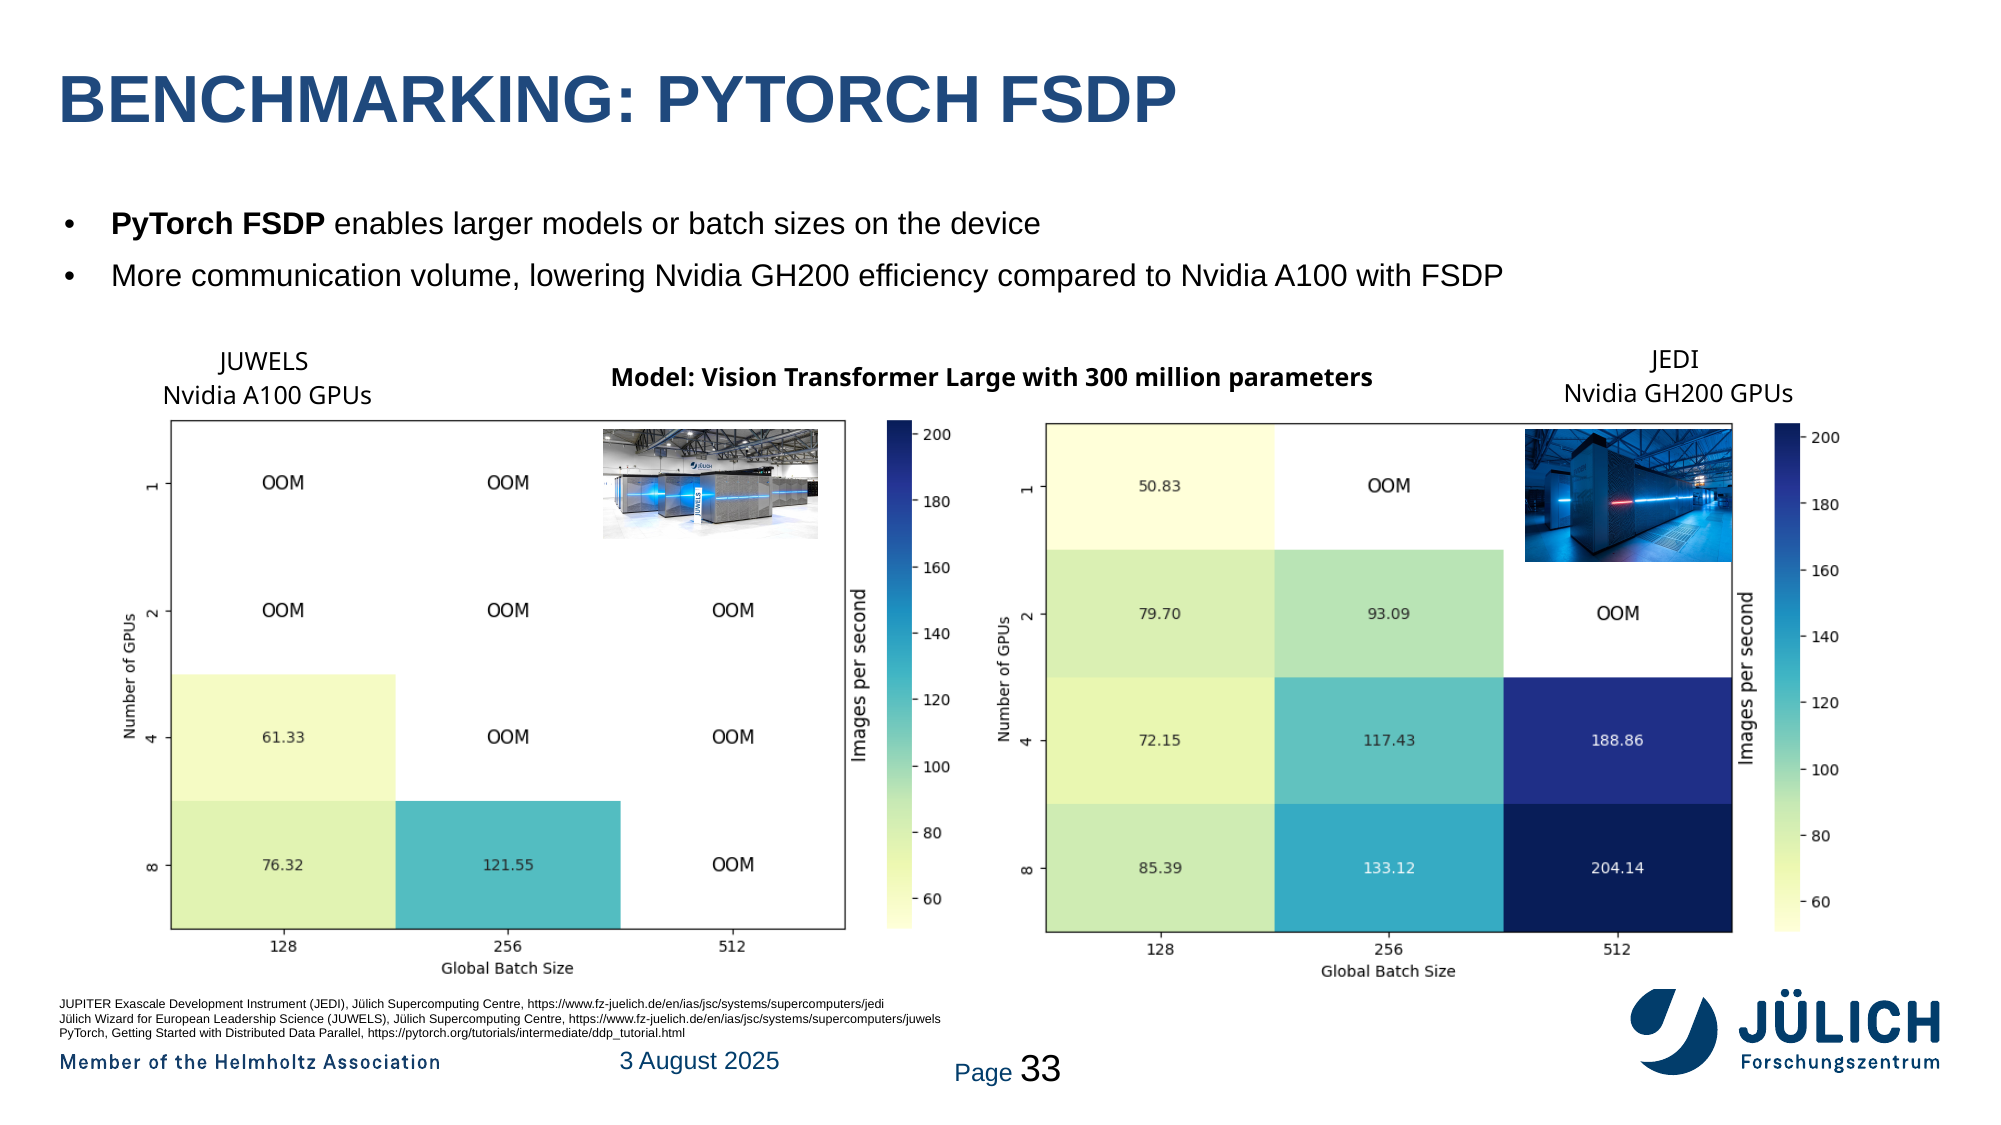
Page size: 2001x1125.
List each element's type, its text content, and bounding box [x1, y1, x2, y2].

text_box Model: Vision Transformer Large with 300 million parameters [458, 352, 1527, 397]
title benchmarking: pytorch FSDP [59, 53, 1938, 181]
text_box 3 August 2025 [619, 1051, 911, 1084]
text_box JUWELS Nvidia A100 GPUs [126, 336, 410, 412]
picture [115, 418, 966, 988]
text_box JEDI Nvidia GH200 GPUs [1545, 334, 1812, 410]
text_box JUPITER Exascale Development Instrument (JEDI), Jülich Supercomputing Centre, https://www.fz-juelich.de/en/ias/jsc/systems/supercomputers/jedi Jülich Wizard for European Leadership Science (JUWELS), Jülich Supercomputing Centre, https://www.fz-juelich.de/en/ias/jsc/systems/supercomputers/juwels PyTorch, Getting Started with Distributed Data Parallel, https://pytorch.org/tutorials/intermediate/ddp_tutorial.html [44, 990, 1703, 1051]
text_box PyTorch FSDP enables larger models or batch sizes on the device More communication volume, lowering Nvidia GH200 efficiency compared to Nvidia A100 with FSDP [45, 181, 1942, 309]
picture [987, 421, 1845, 989]
text_box Page [954, 1047, 1073, 1084]
